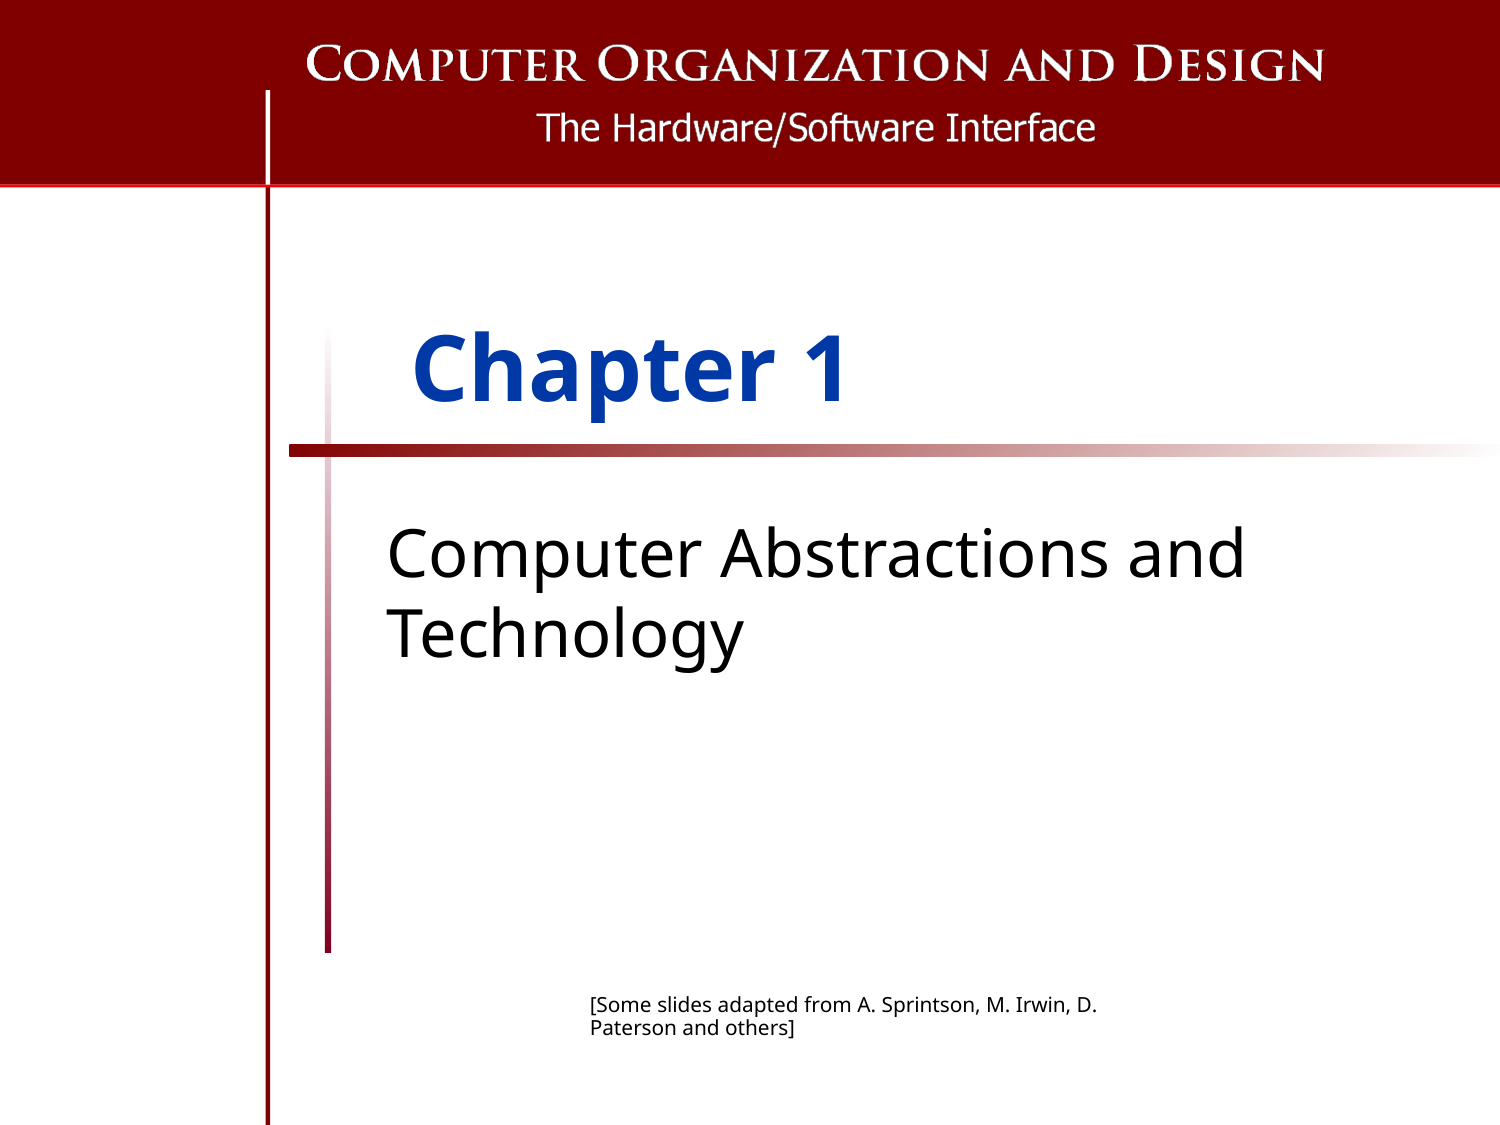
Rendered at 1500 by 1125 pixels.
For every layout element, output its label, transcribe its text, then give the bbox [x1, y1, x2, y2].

picture [289, 18, 1344, 160]
text_box [Some slides adapted from A. Sprintson, M. Irwin, D. Paterson and others] [575, 987, 1200, 1048]
title Chapter 1 [395, 302, 1353, 428]
subtitle Computer Abstractions and Technology [372, 503, 1329, 679]
